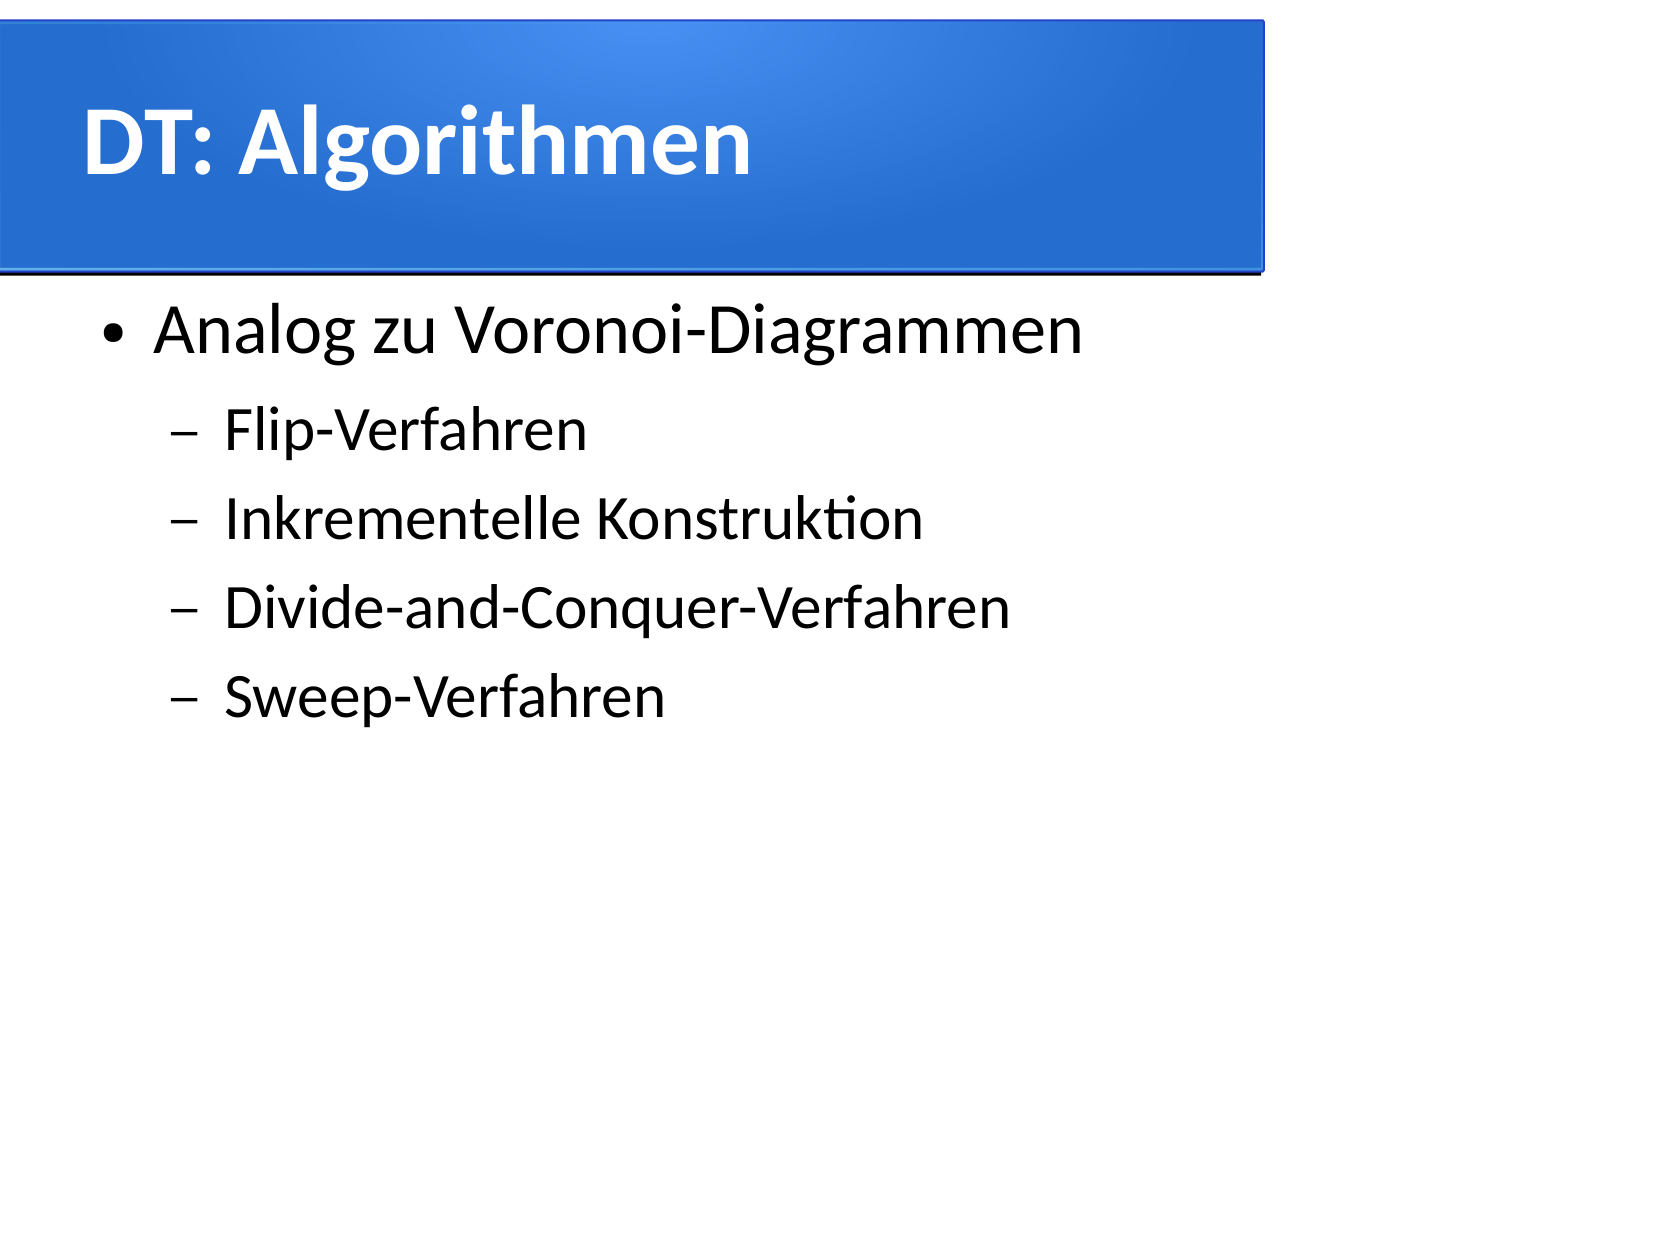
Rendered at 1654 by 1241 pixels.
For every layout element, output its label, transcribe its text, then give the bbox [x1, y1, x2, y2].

title DT: Algorithmen [82, 47, 1235, 252]
list Analog zu Voronoi-Diagrammen Flip-Verfahren Inkrementelle Konstruktion Divide-and-Conquer-Verfahren Sweep-Verfahren [82, 299, 1571, 1019]
